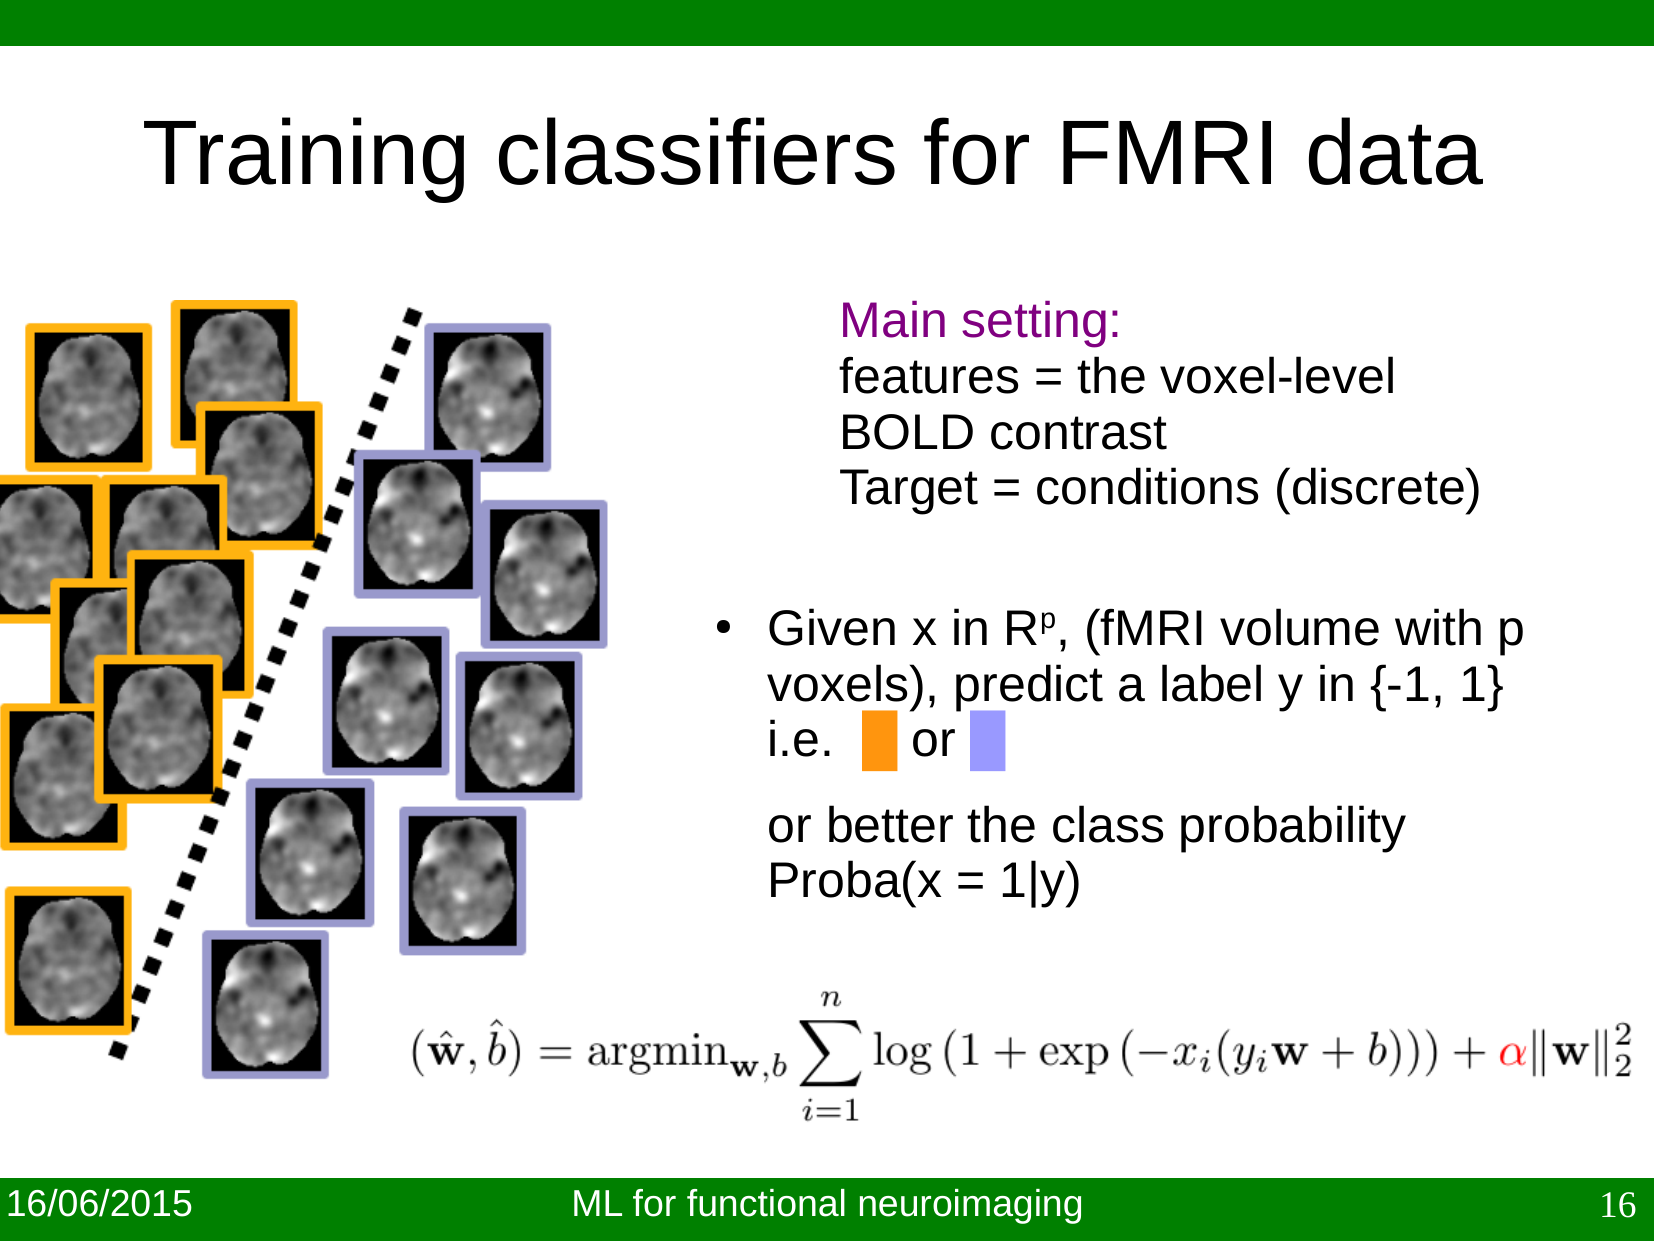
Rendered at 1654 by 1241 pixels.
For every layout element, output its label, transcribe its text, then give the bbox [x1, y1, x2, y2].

text_box Main setting: features = the voxel-level BOLD contrast Target = conditions (discrete) [825, 285, 1516, 525]
list Given x in Rp, (fMRI volume with p voxels), predict a label y in {-1, 1} i.e. █ or █ or better the class probability Proba(x = 1|y) [696, 600, 1571, 970]
picture [0, 300, 1634, 1126]
title Training classifiers for FMRI data [82, 49, 1571, 257]
